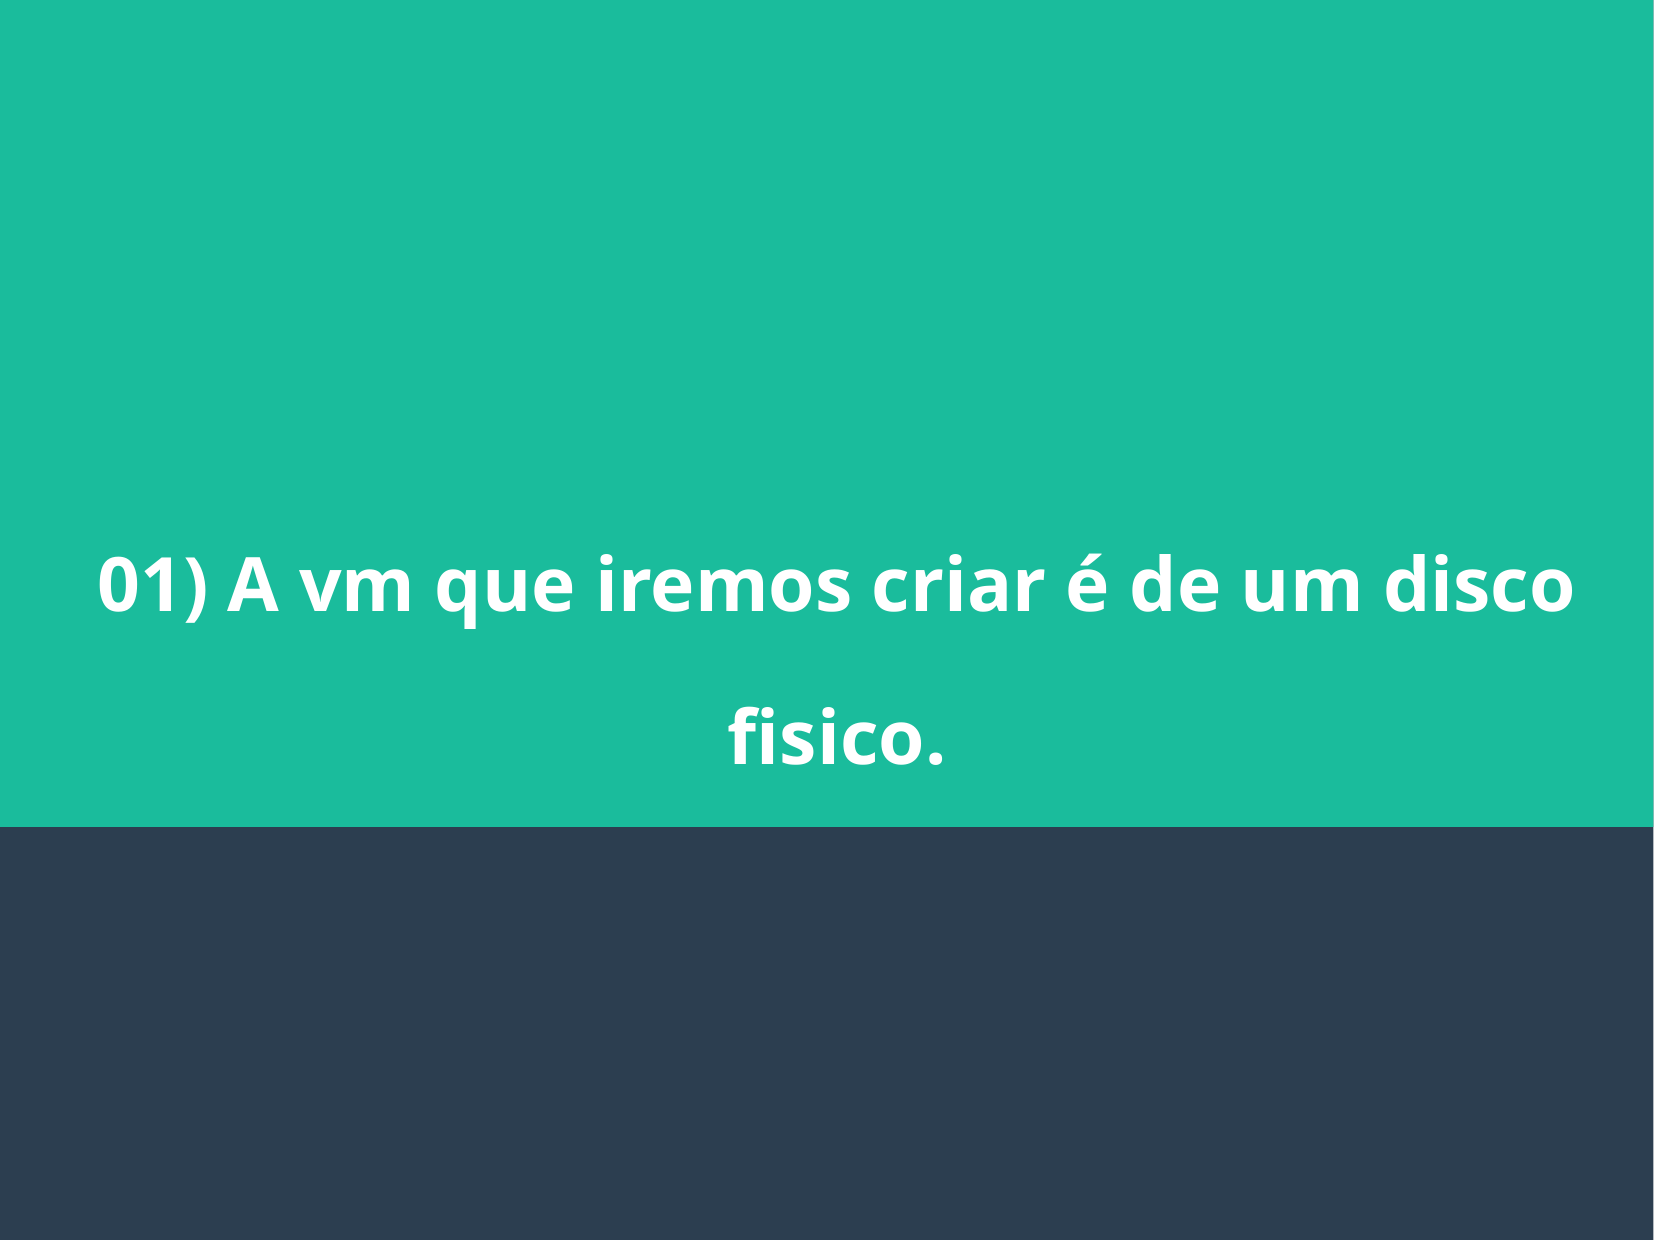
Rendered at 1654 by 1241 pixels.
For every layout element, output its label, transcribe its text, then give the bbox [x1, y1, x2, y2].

title 01) A vm que iremos criar é de um disco fisico. [69, 480, 1606, 638]
